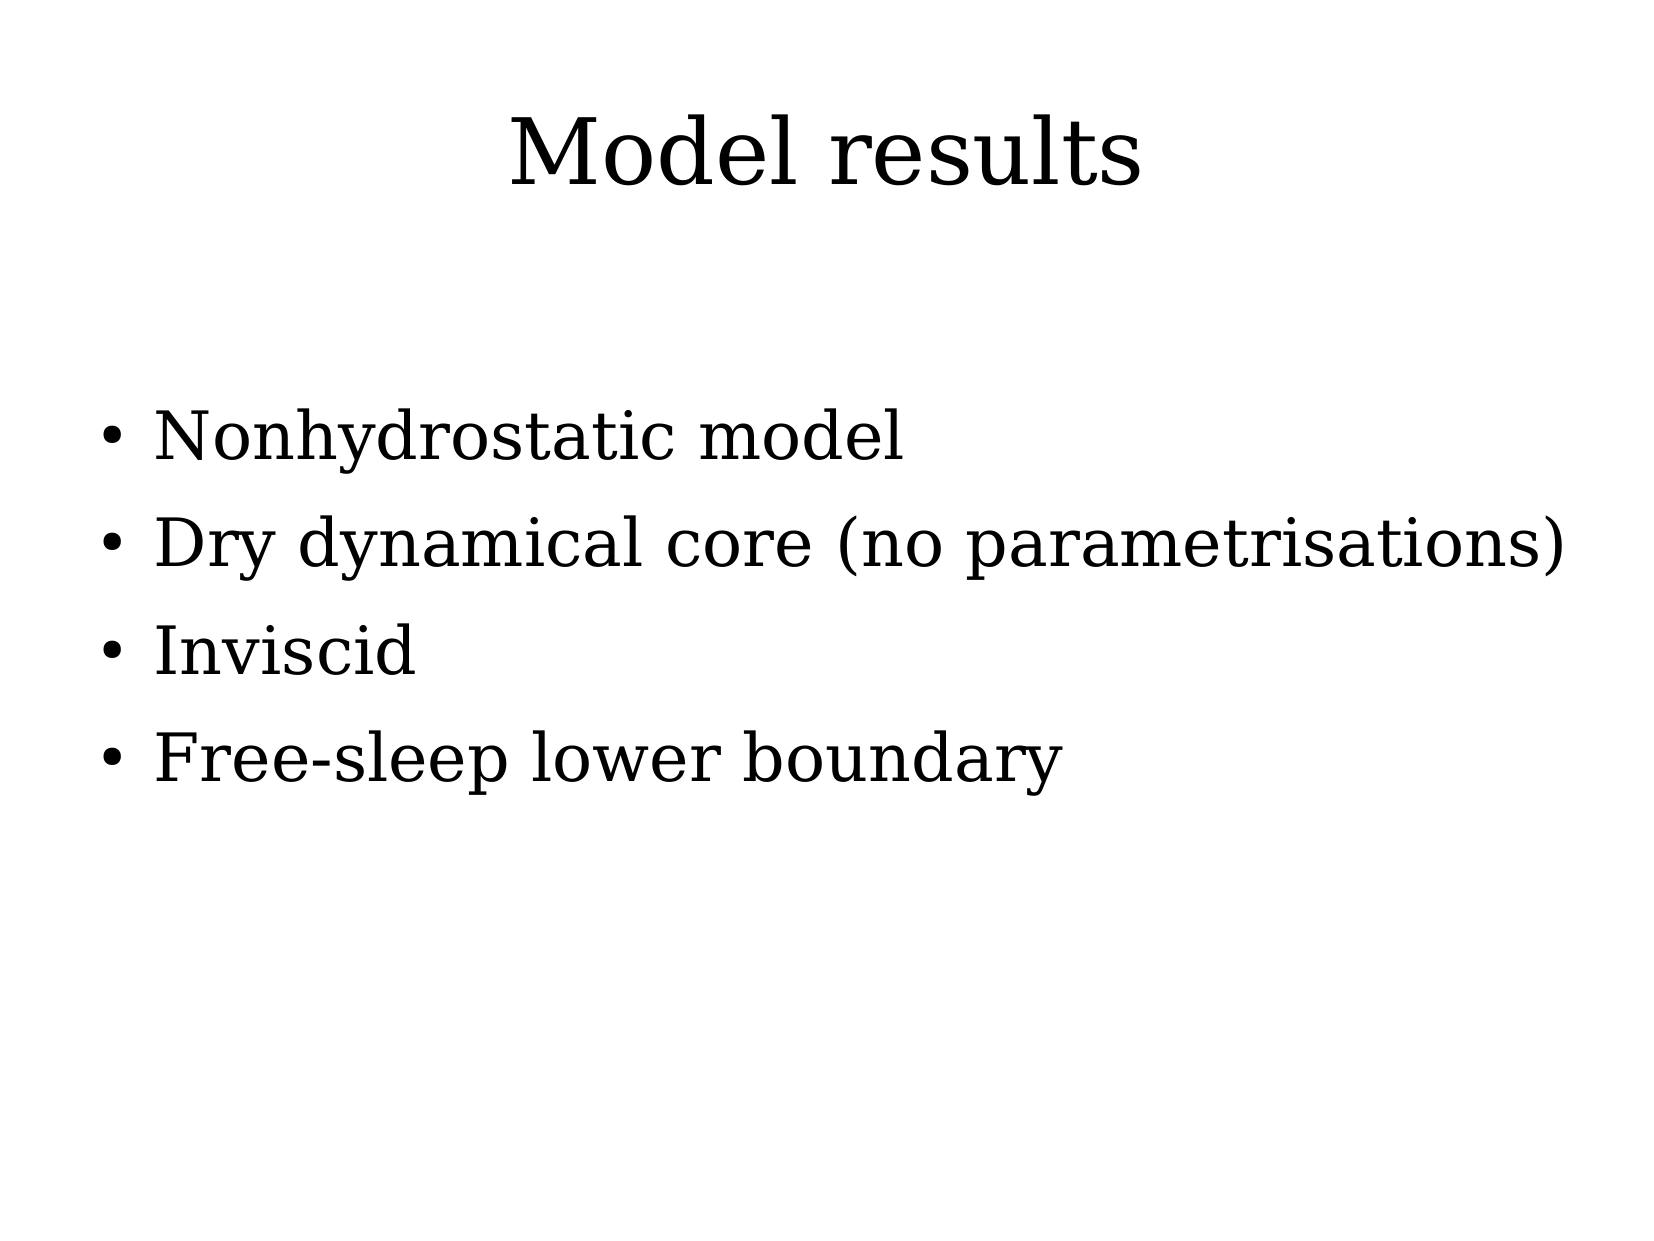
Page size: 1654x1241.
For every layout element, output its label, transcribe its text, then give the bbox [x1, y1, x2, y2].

list Nonhydrostatic model Dry dynamical core (no parametrisations) Inviscid Free-sleep lower boundary [82, 290, 1571, 1010]
title Model results [82, 49, 1571, 257]
